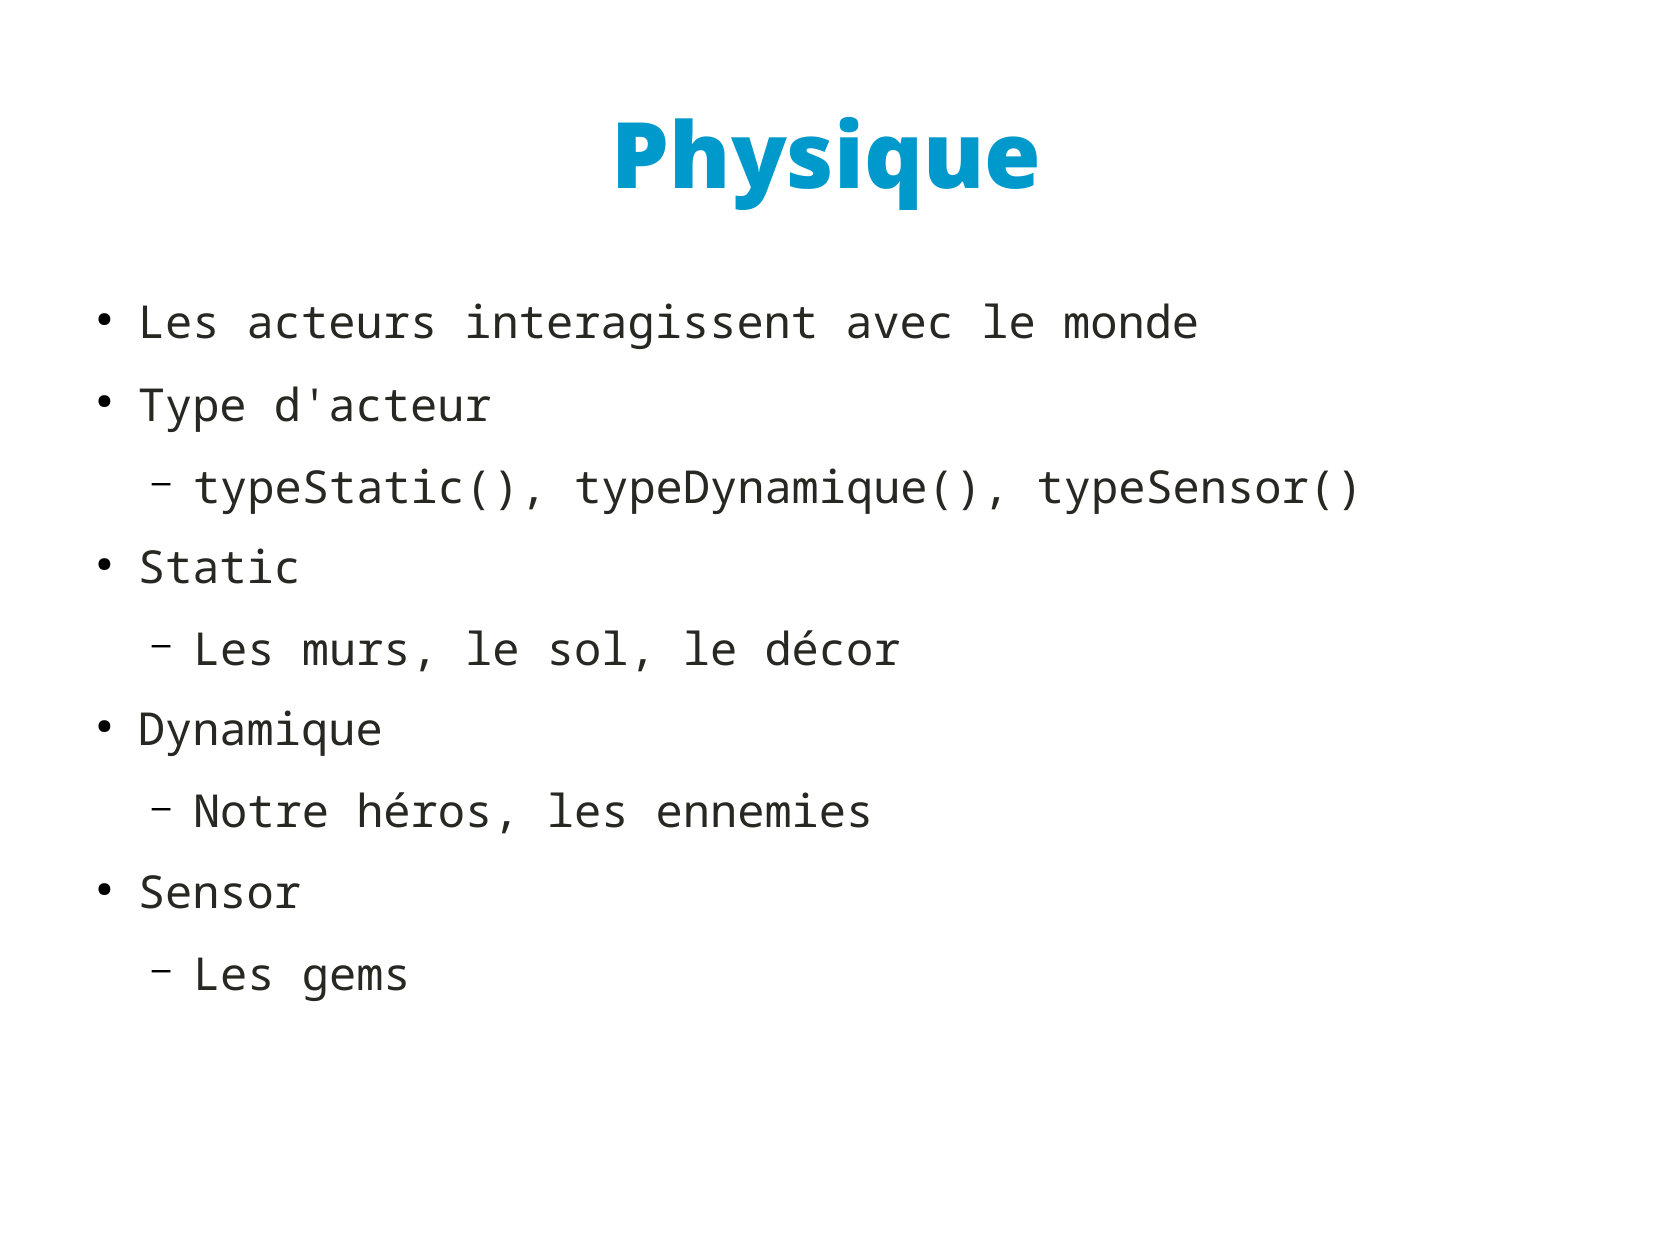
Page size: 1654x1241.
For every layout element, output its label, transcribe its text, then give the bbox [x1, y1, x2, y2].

title Physique [82, 49, 1571, 257]
list Les acteurs interagissent avec le monde Type d'acteur typeStatic(), typeDynamique(), typeSensor() Static Les murs, le sol, le décor Dynamique Notre héros, les ennemies Sensor Les gems [82, 290, 1571, 1010]
